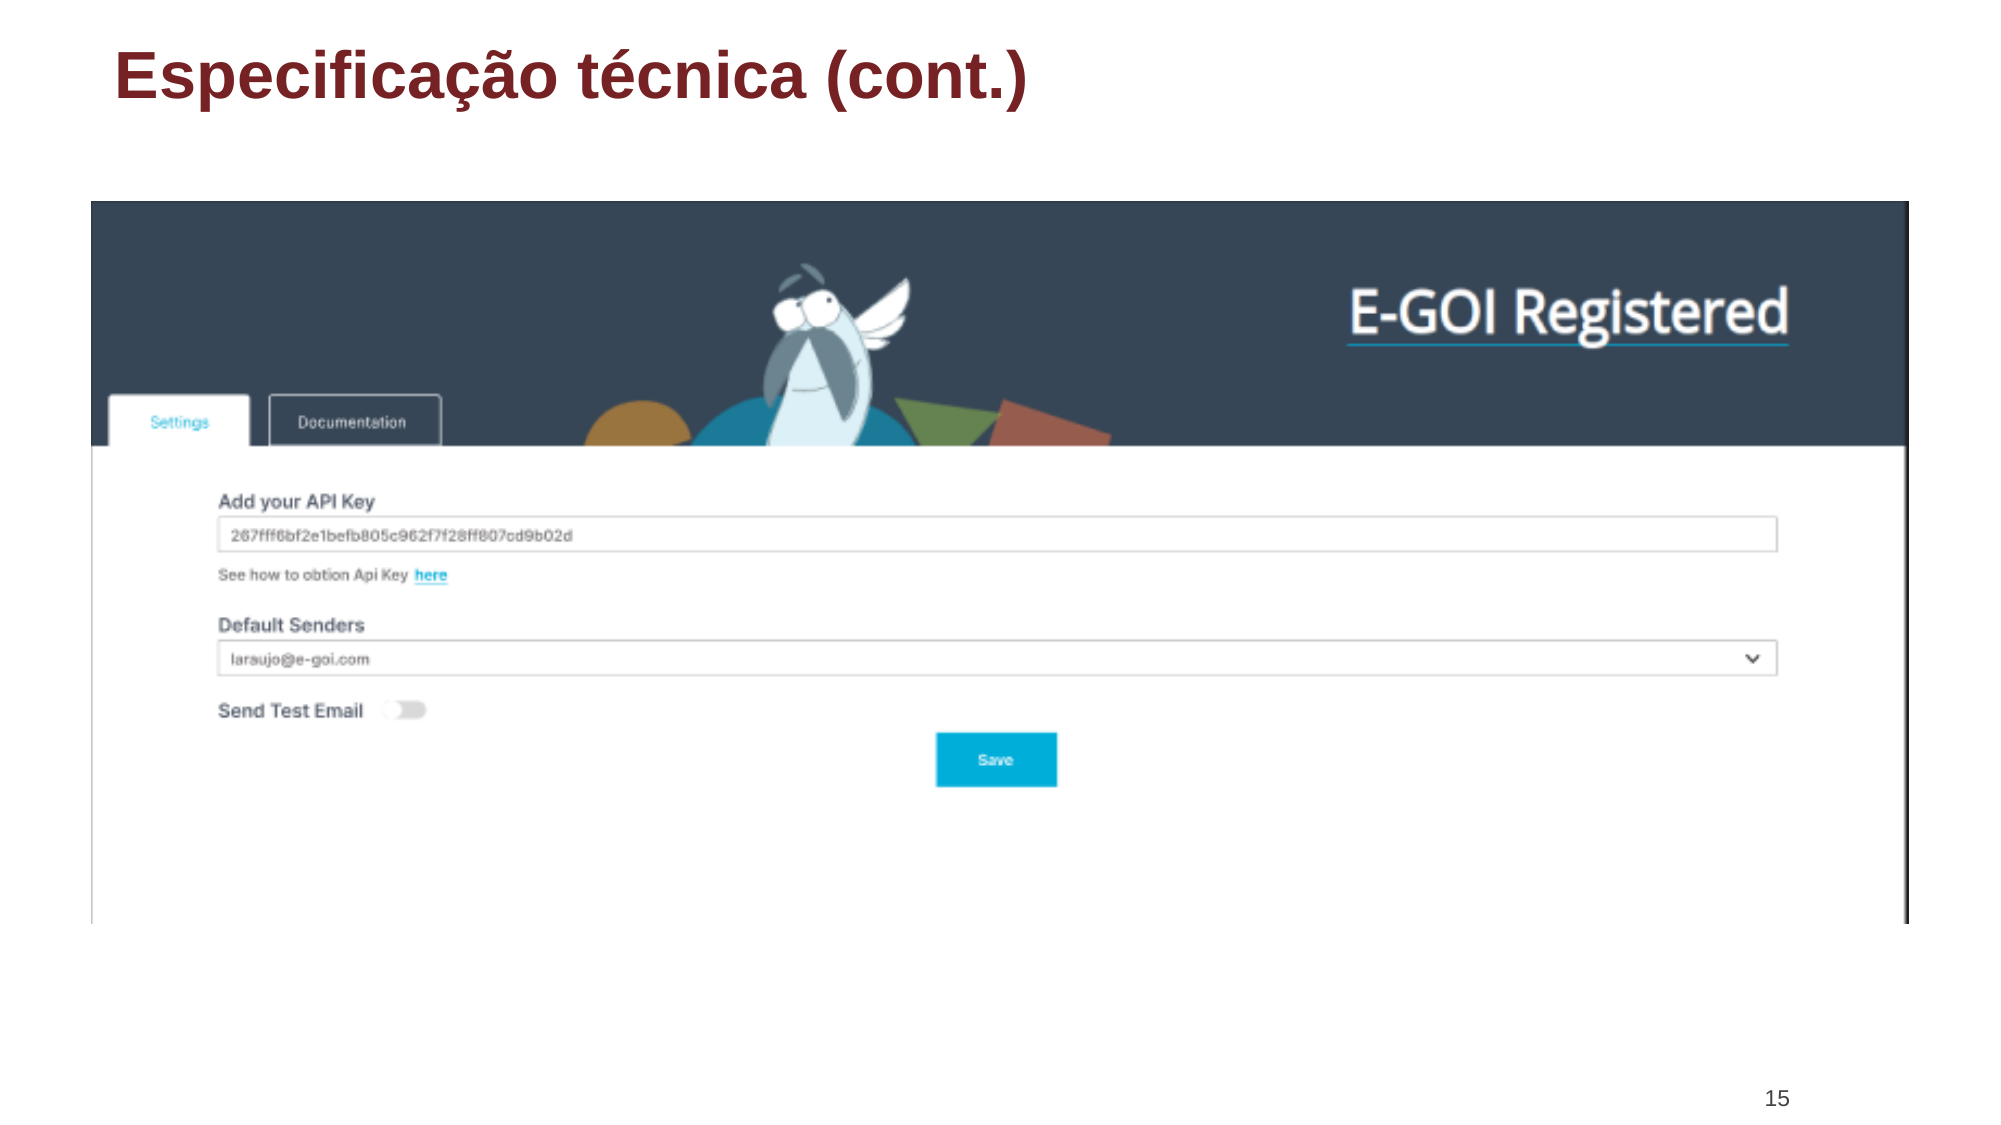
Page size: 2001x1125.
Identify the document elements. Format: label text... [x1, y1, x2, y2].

text_box [1749, 1075, 1901, 1113]
title Especificação técnica (cont.) [99, 1, 1901, 121]
picture [91, 201, 1909, 924]
